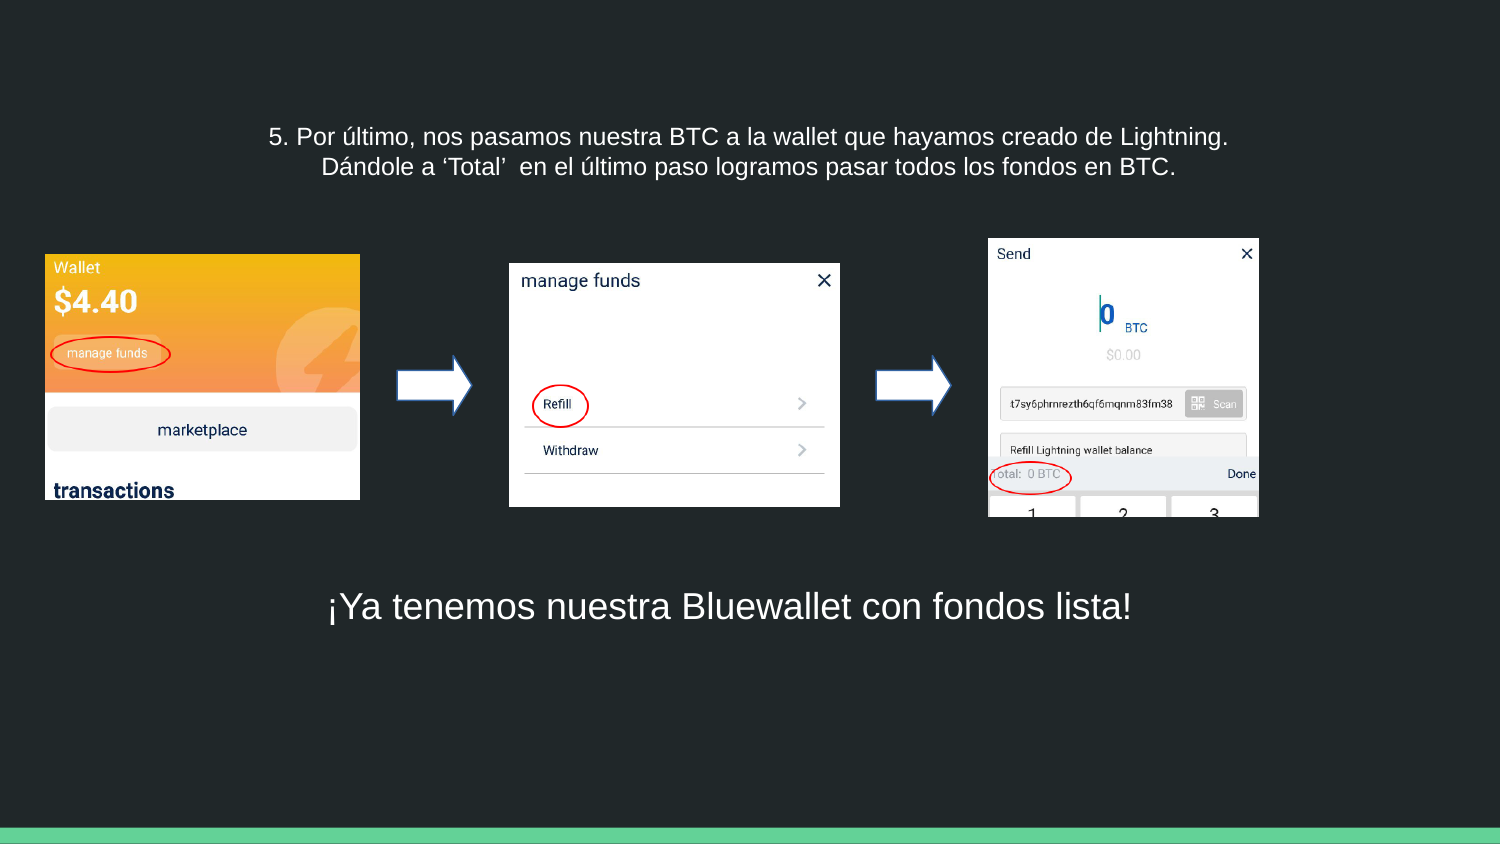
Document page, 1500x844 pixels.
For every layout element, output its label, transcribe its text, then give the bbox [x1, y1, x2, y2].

text_box [397, 355, 472, 416]
picture [45, 254, 360, 500]
picture [509, 263, 840, 508]
text_box [876, 355, 952, 416]
text_box ¡Ya tenemos nuestra Bluewallet con fondos lista! [311, 574, 1167, 674]
picture [988, 238, 1259, 517]
text_box 5. Por último, nos pasamos nuestra BTC a la wallet que hayamos creado de Lightning. Dándole a ‘Total’ en el último paso logramos pasar todos los fondos en BTC. [182, 112, 1317, 380]
